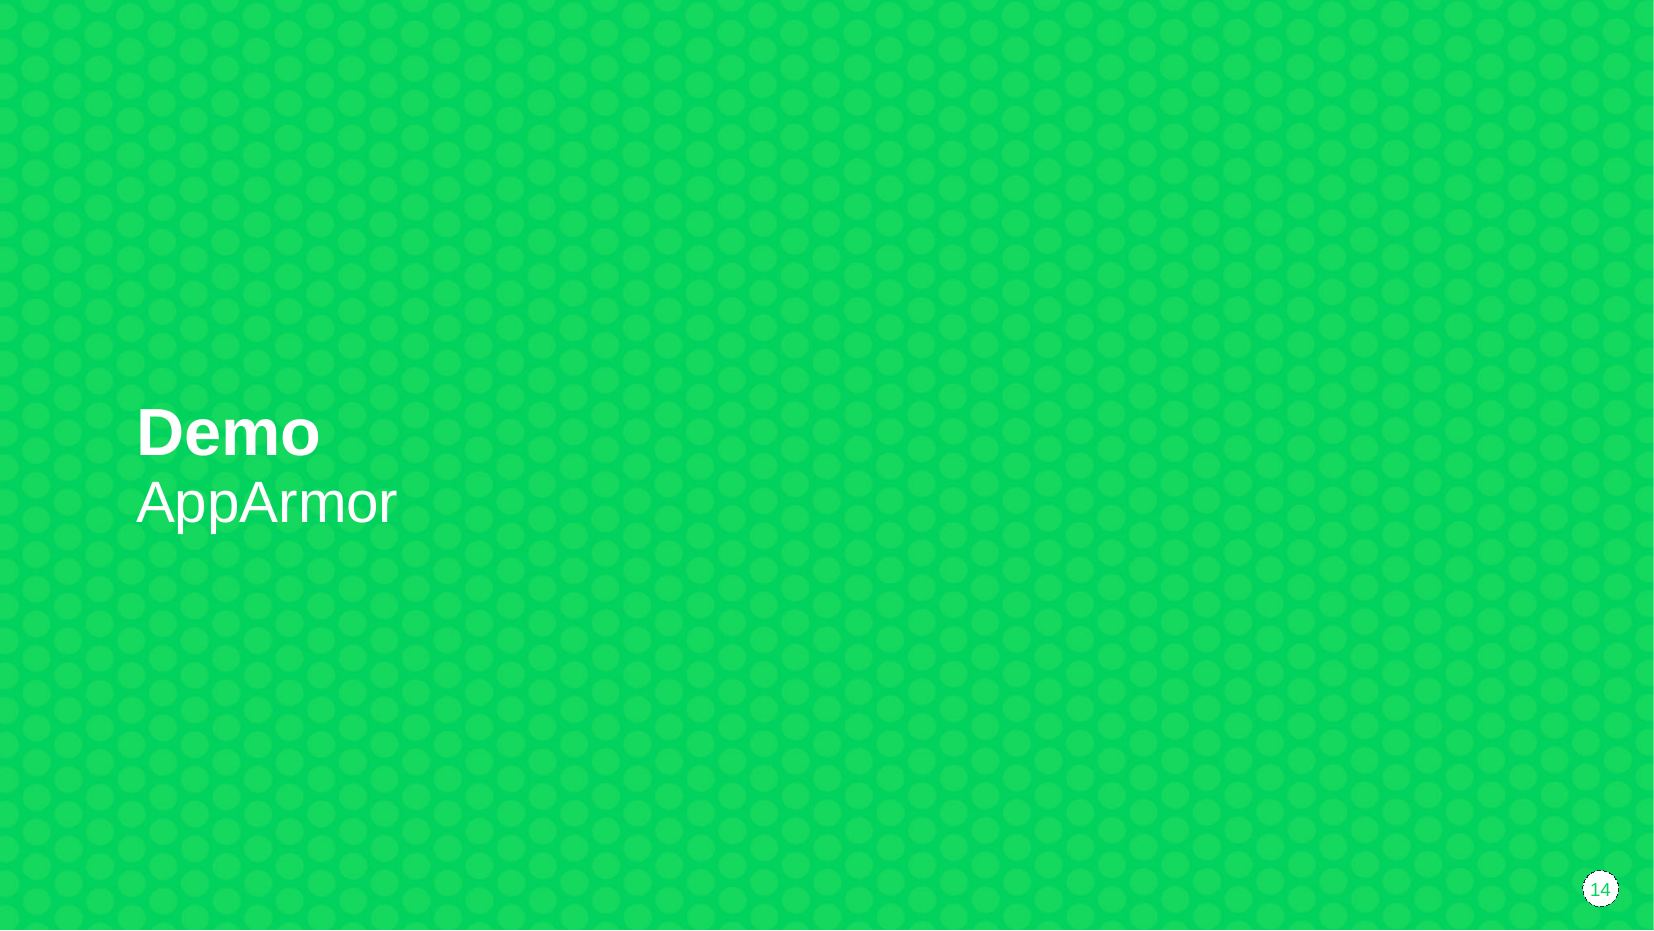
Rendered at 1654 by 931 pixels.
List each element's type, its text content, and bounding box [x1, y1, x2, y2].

picture [0, 0, 1654, 930]
title Demo AppArmor [121, 387, 1531, 543]
